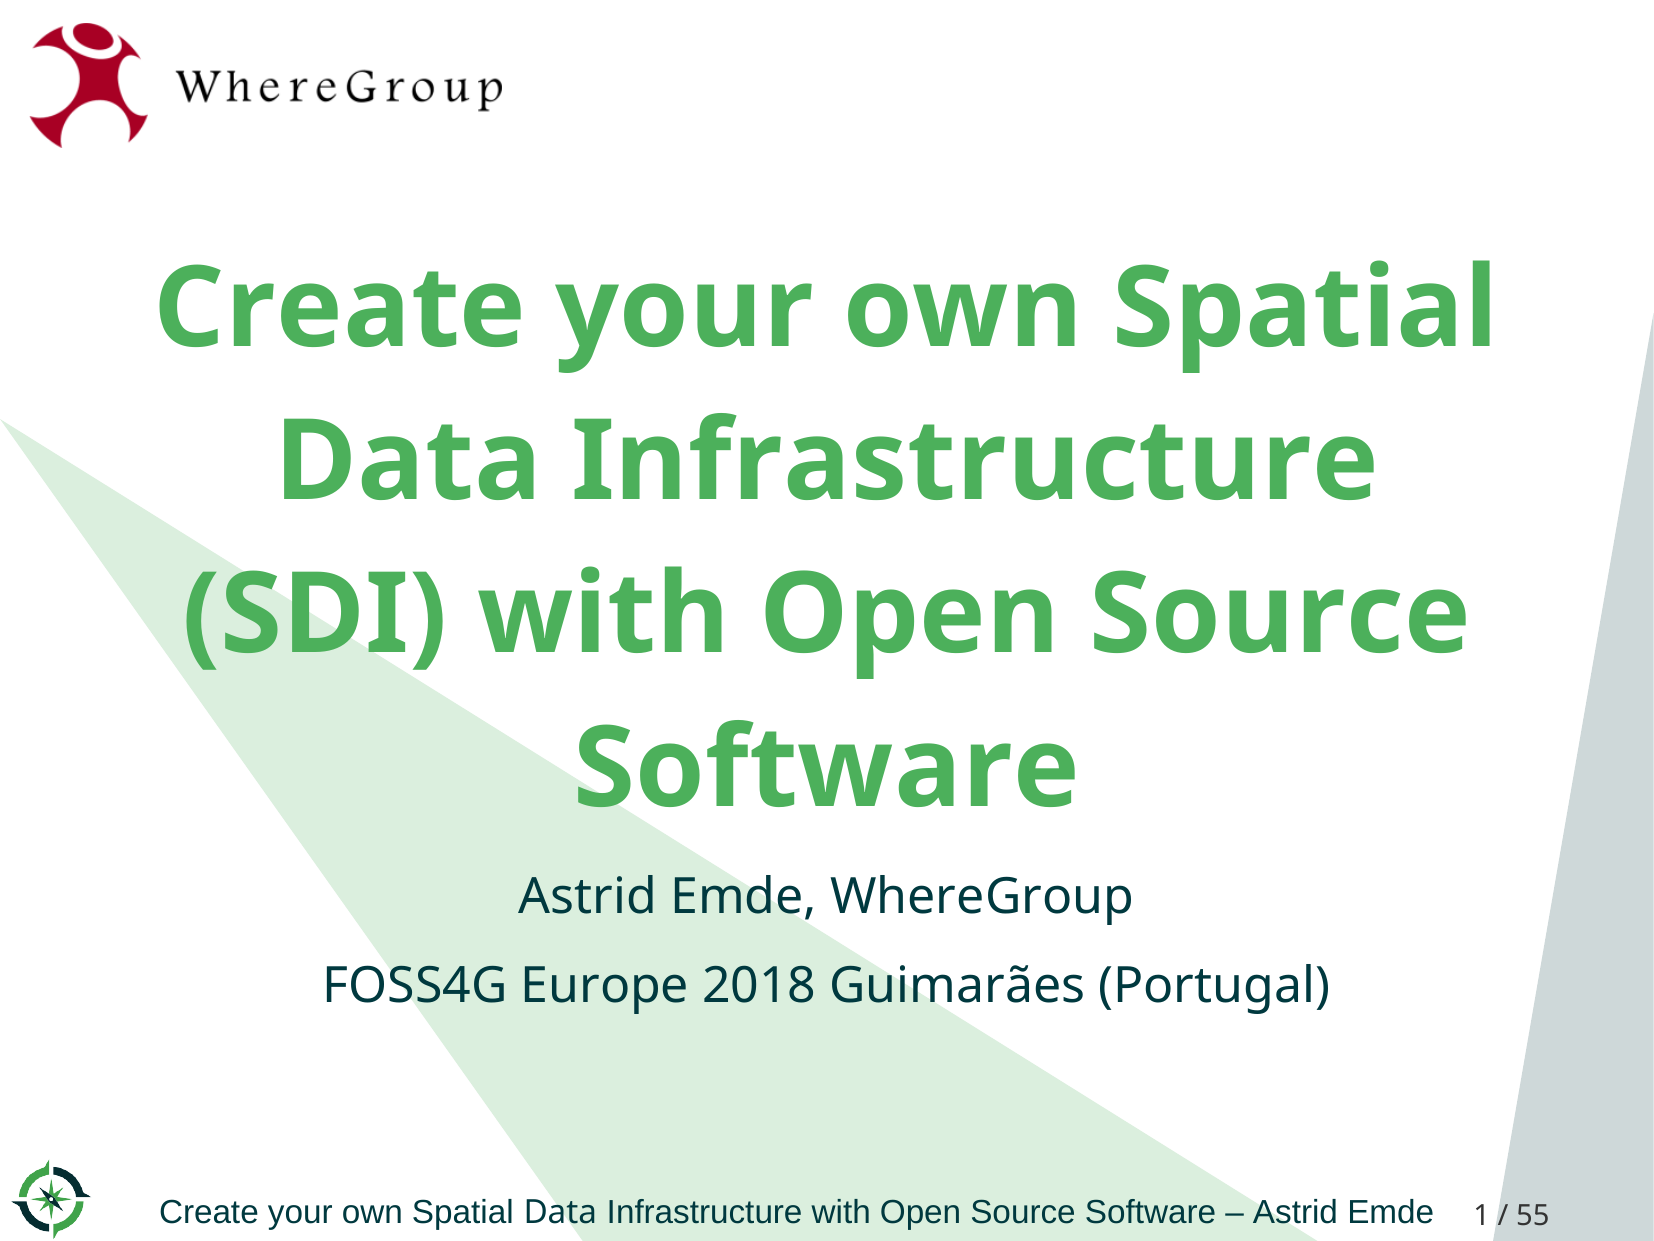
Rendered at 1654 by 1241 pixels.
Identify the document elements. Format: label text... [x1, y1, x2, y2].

picture [10, 1158, 92, 1240]
picture [29, 23, 502, 148]
text_box Create your own Spatial Data Infrastructure (SDI) with Open Source Software Astrid Emde, WhereGroup FOSS4G Europe 2018 Guimarães (Portugal) [118, 218, 1536, 1026]
